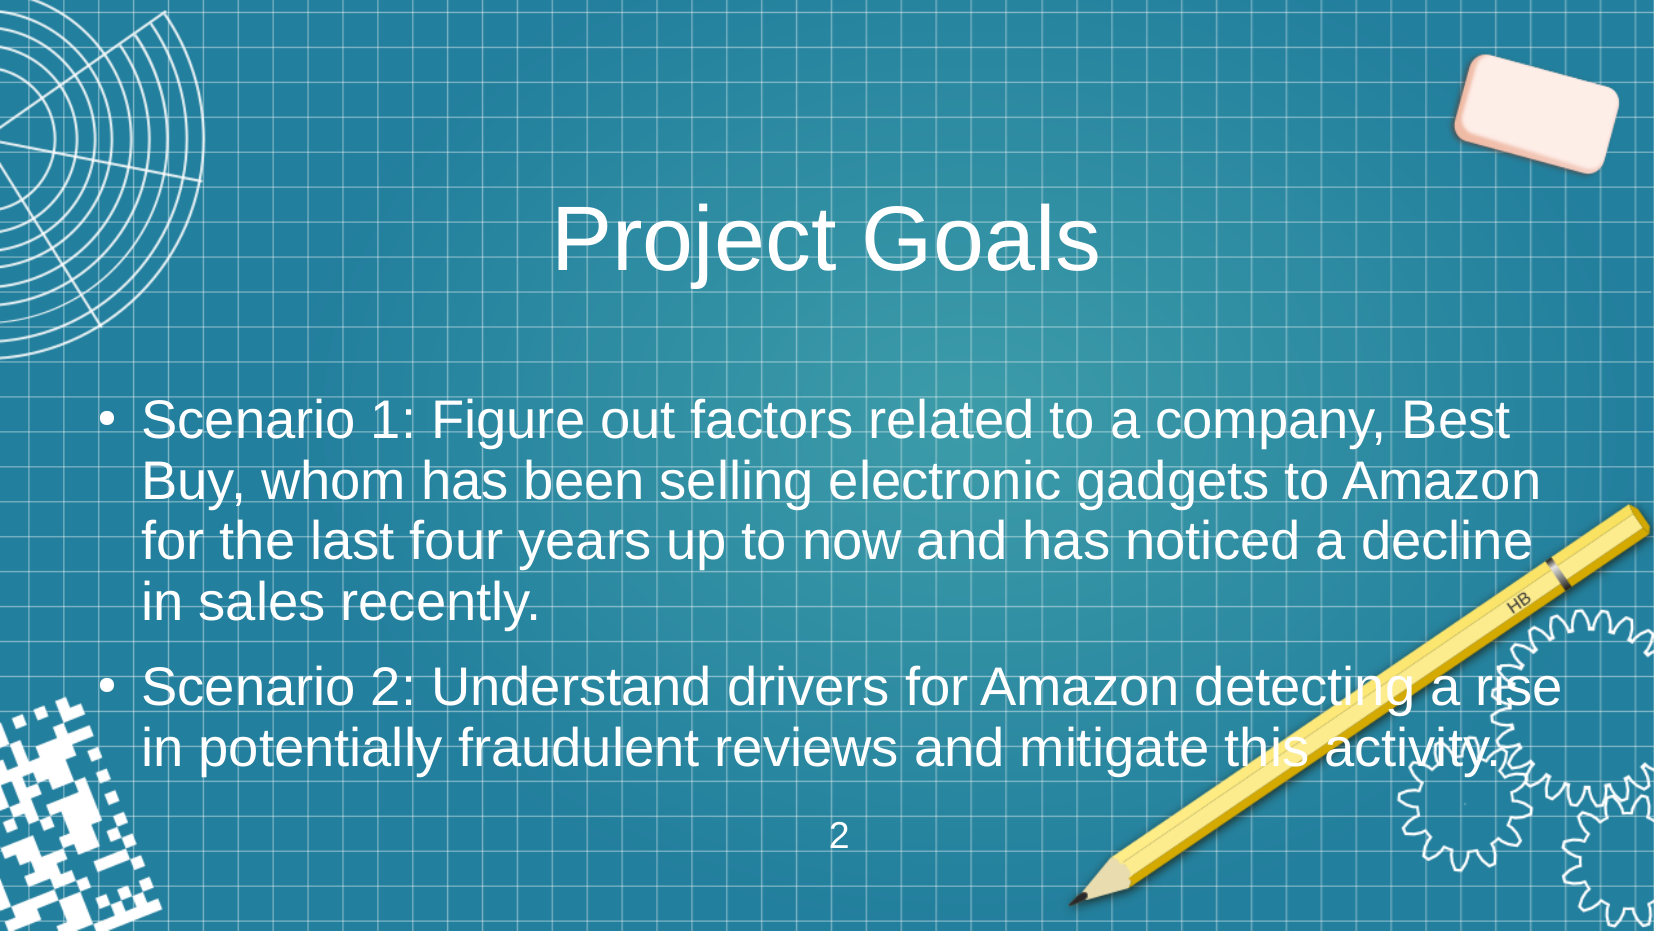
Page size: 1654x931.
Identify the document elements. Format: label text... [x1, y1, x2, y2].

title Project Goals [82, 132, 1571, 346]
picture [0, 0, 1654, 931]
list Scenario 1: Figure out factors related to a company, Best Buy, whom has been selling electronic gadgets to Amazon for the last four years up to now and has noticed a decline in sales recently. Scenario 2: Understand drivers for Amazon detecting a rise in potentially fraudulent reviews and mitigate this activity. [82, 389, 1571, 788]
text_box <number> [703, 806, 976, 863]
